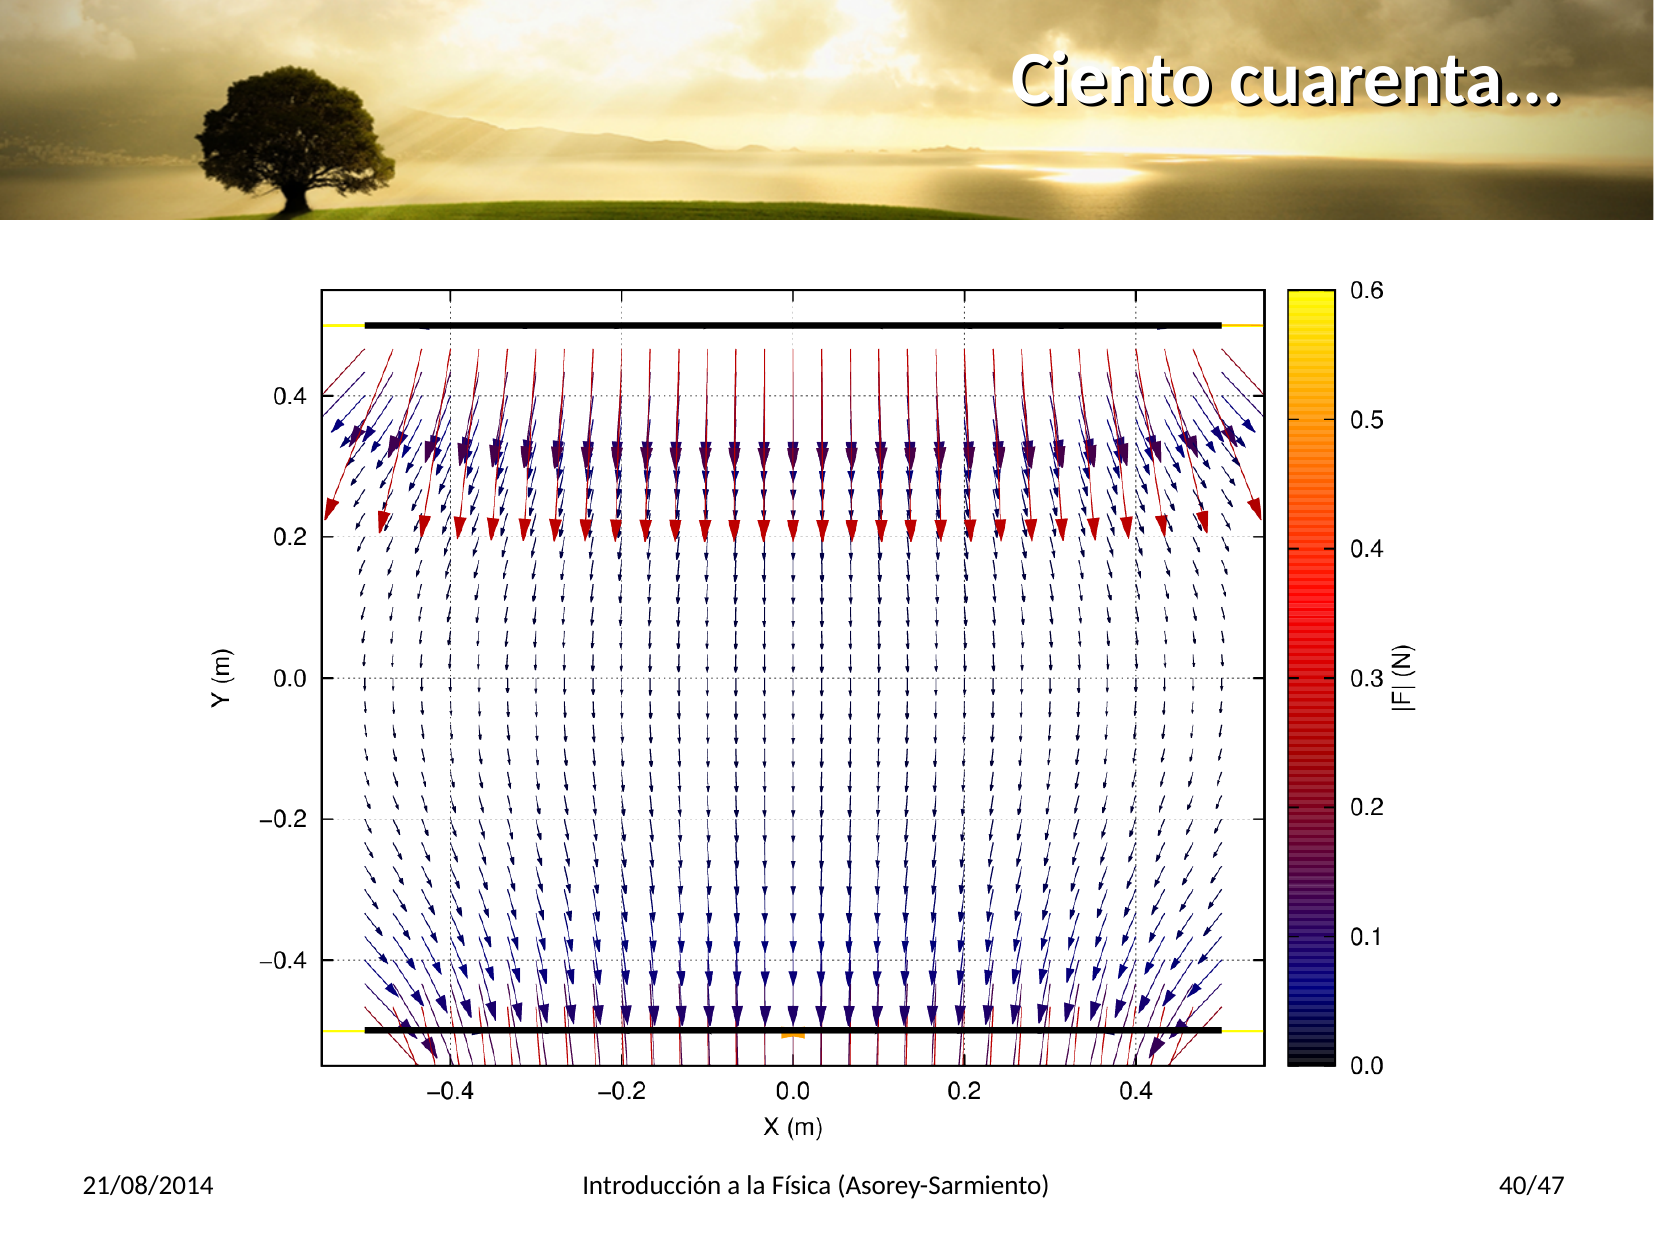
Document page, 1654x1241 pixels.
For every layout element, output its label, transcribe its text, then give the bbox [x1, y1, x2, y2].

picture [0, 0, 1654, 220]
title Ciento cuarenta... [75, 19, 1564, 151]
picture [201, 260, 1464, 1144]
